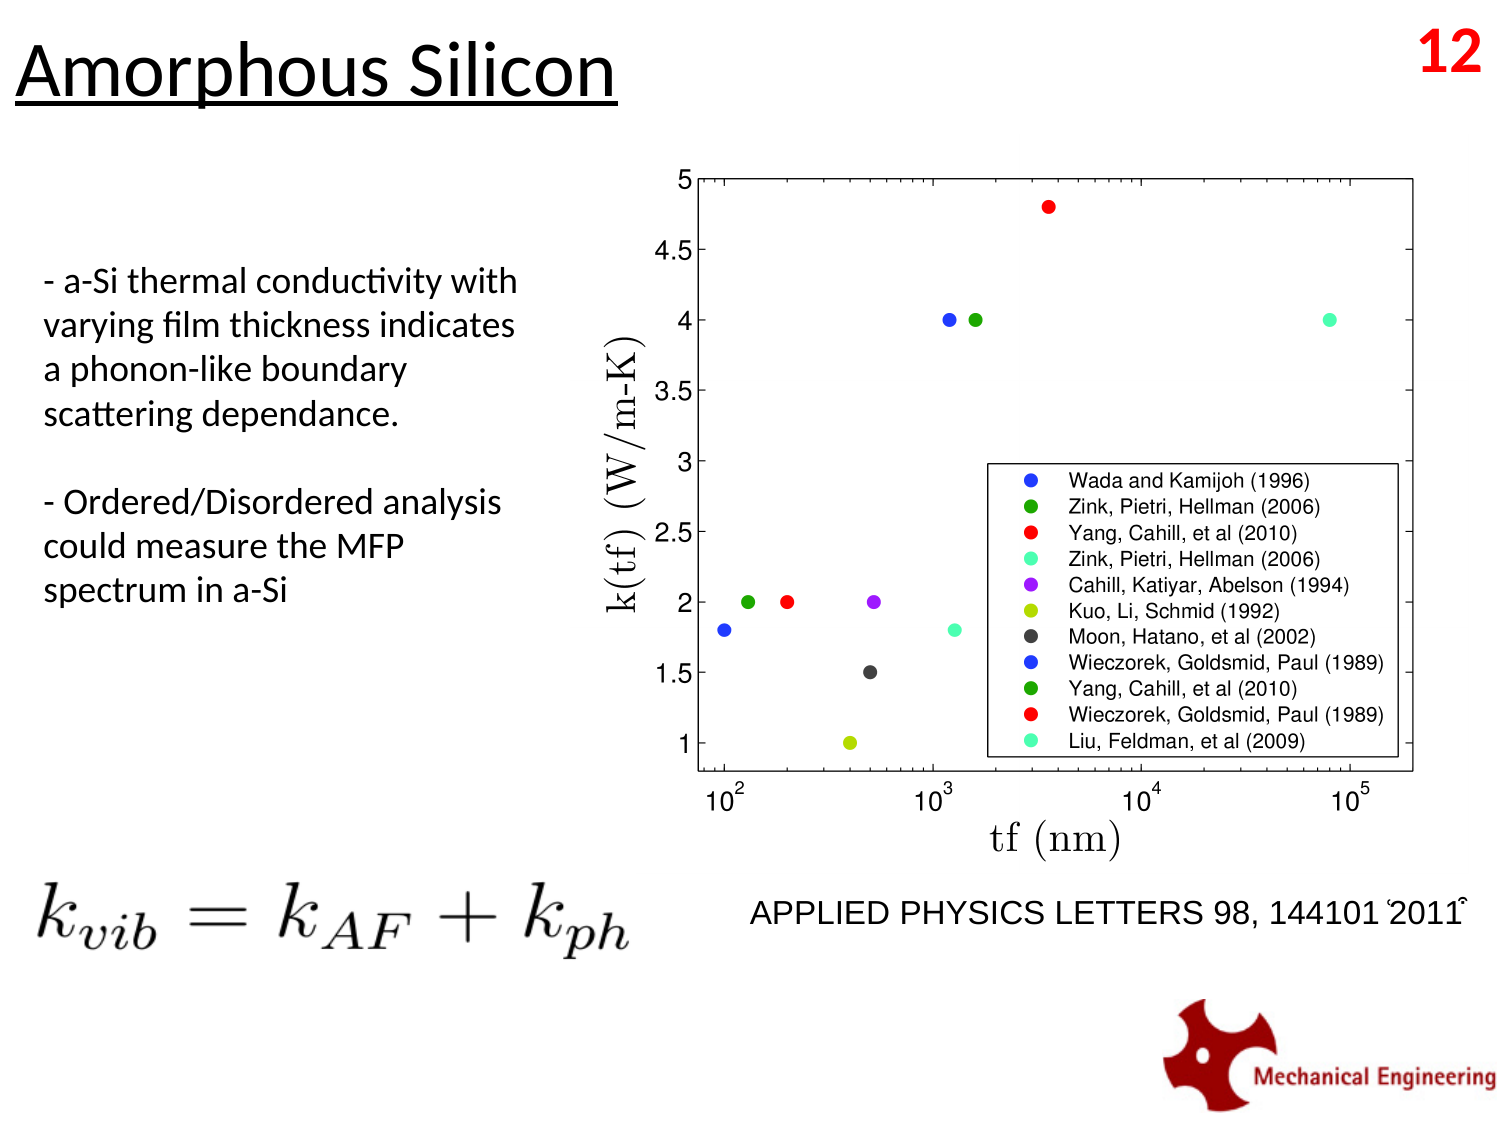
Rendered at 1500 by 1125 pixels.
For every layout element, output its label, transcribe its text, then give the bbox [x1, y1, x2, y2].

picture [15, 134, 1473, 983]
picture [1162, 999, 1497, 1113]
title Amorphous Silicon [0, 0, 1441, 159]
text_box 12 [1400, 0, 1499, 93]
text_box APPLIED PHYSICS LETTERS 98, 144101 ͑2011͒ [735, 884, 1500, 942]
text_box - a-Si thermal conductivity with varying film thickness indicates a phonon-like boundary scattering dependance. - Ordered/Disordered analysis could measure the MFP spectrum in a-Si [28, 250, 549, 788]
